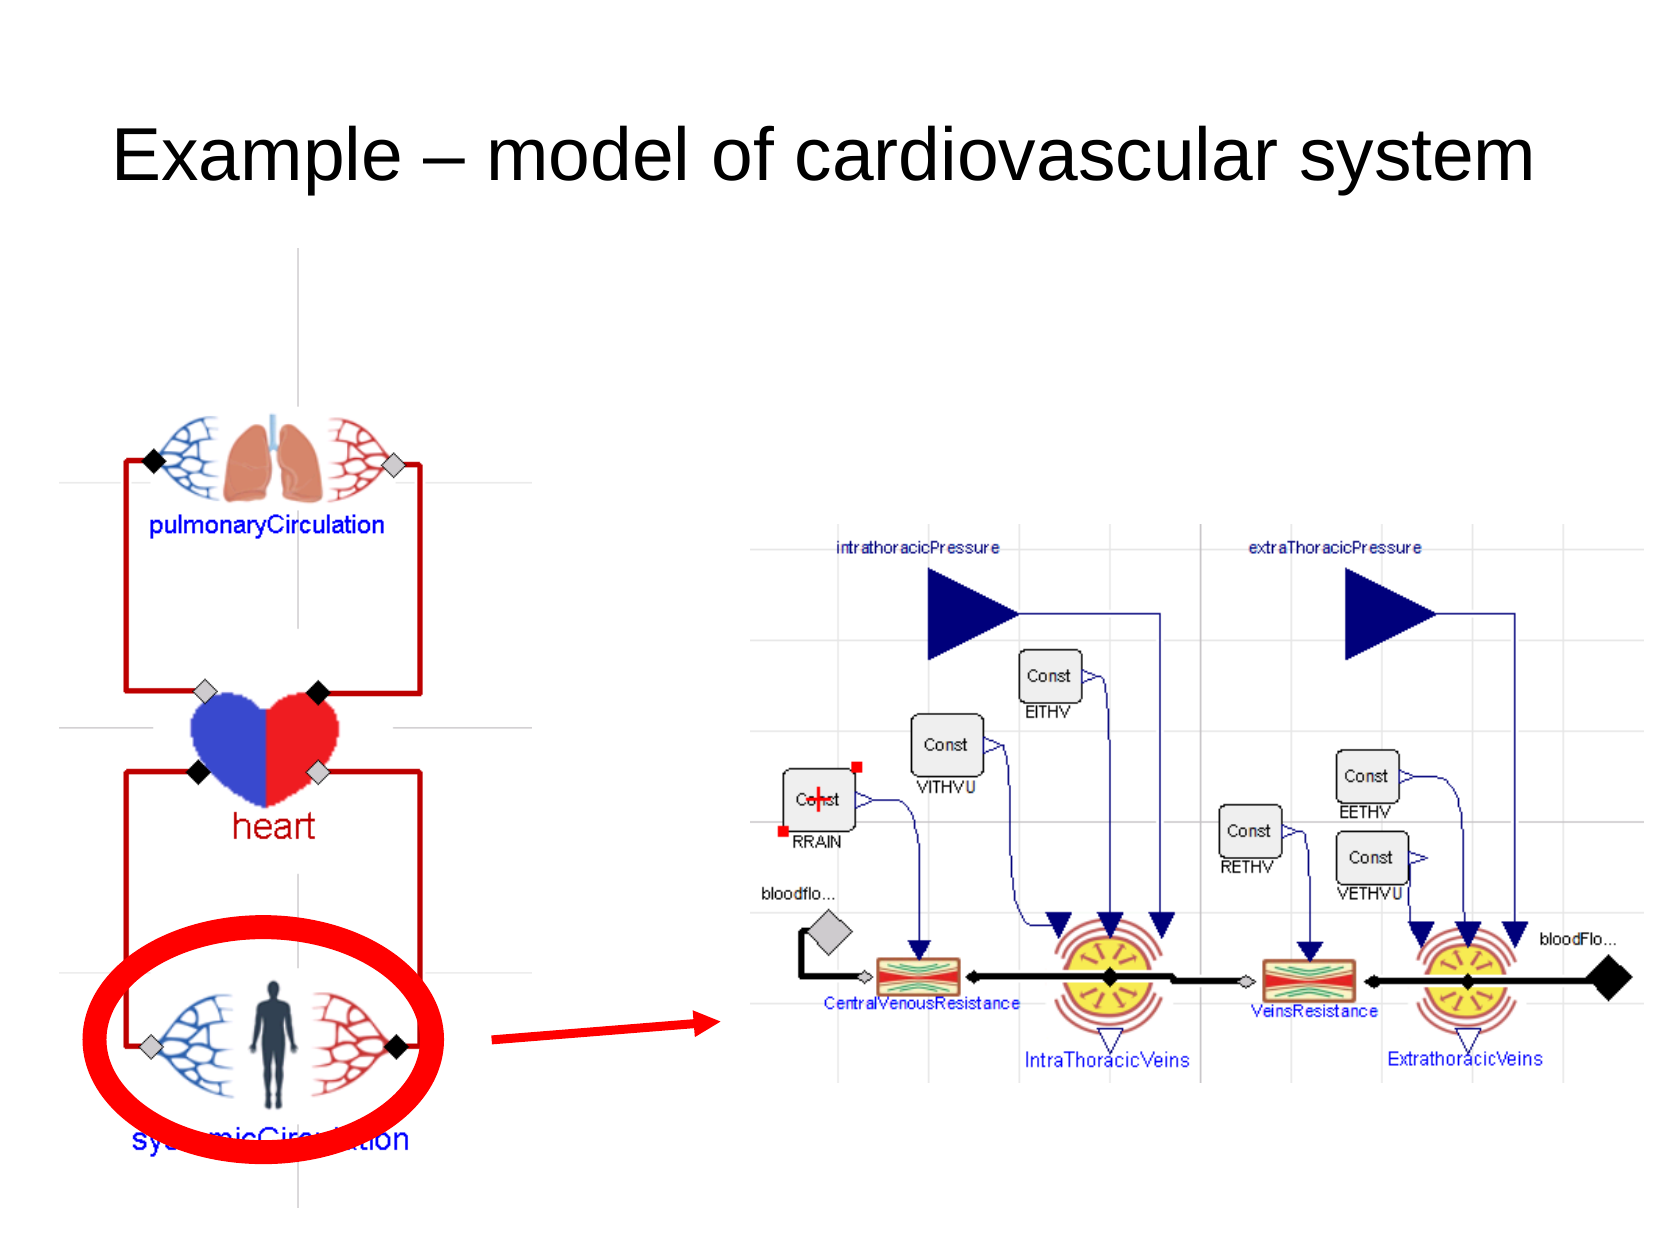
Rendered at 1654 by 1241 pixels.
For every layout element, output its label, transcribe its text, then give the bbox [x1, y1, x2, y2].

picture [750, 524, 1644, 1083]
picture [59, 248, 532, 1208]
text_box Example – model of cardiovascular system [82, 48, 1567, 253]
